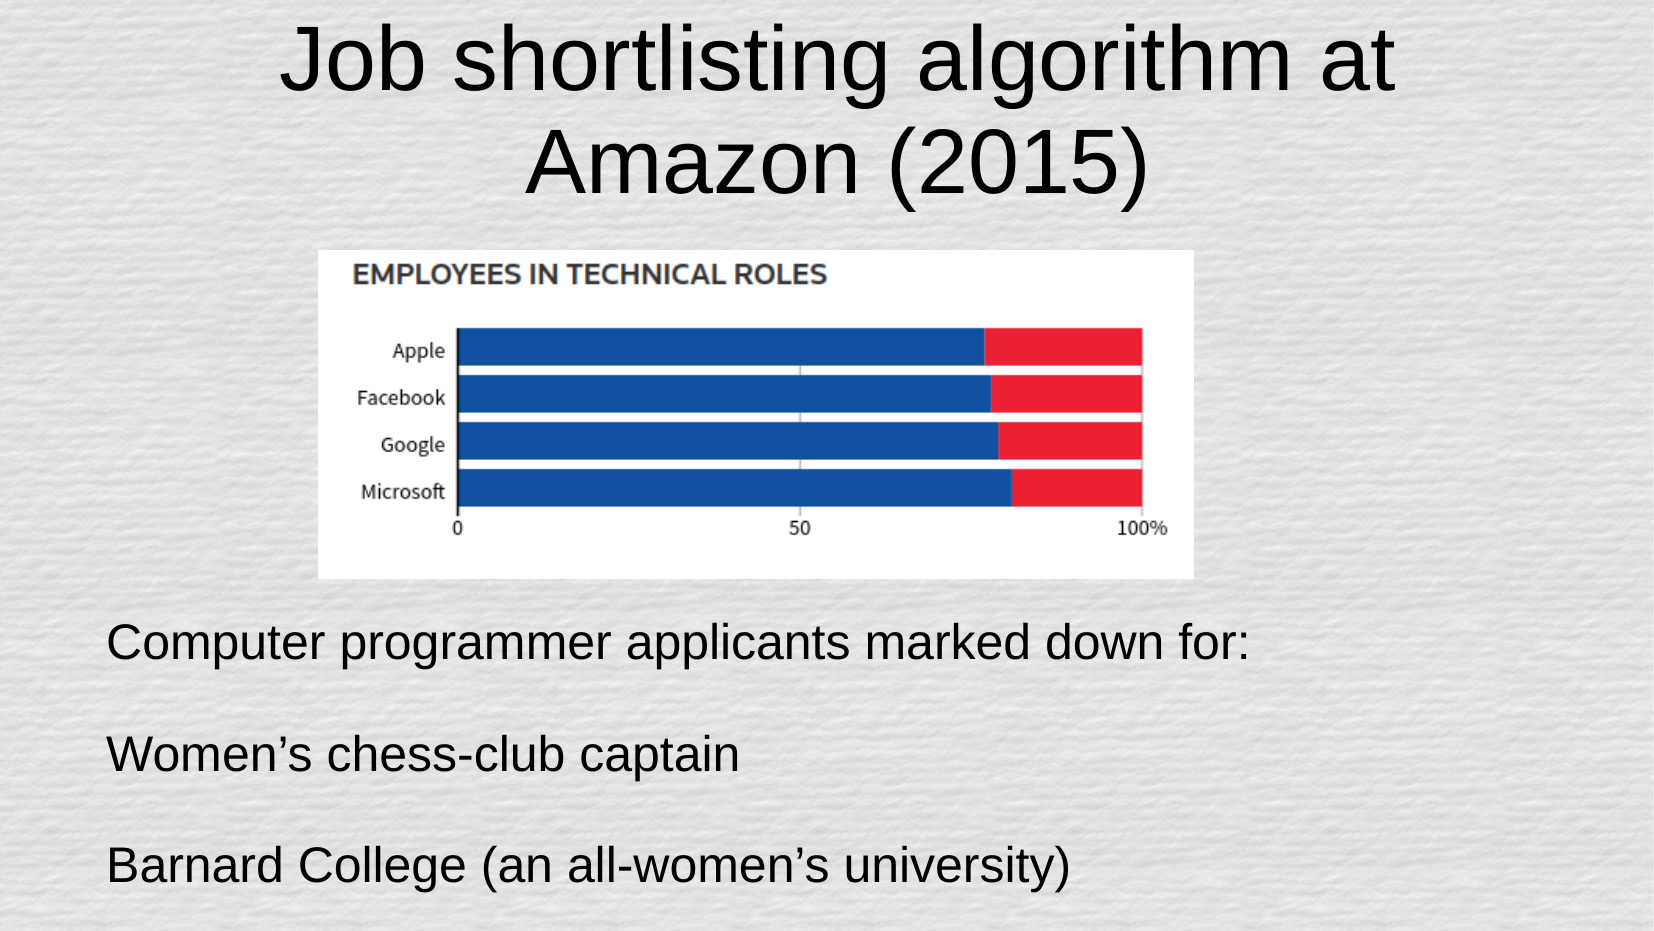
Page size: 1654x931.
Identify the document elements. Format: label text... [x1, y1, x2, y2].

title Job shortlisting algorithm at Amazon (2015) [129, 7, 1548, 213]
picture [0, 0, 1654, 931]
title Computer programmer applicants marked down for: Women’s chess-club captain Barnard College (an all-women’s university) [106, 614, 1548, 931]
